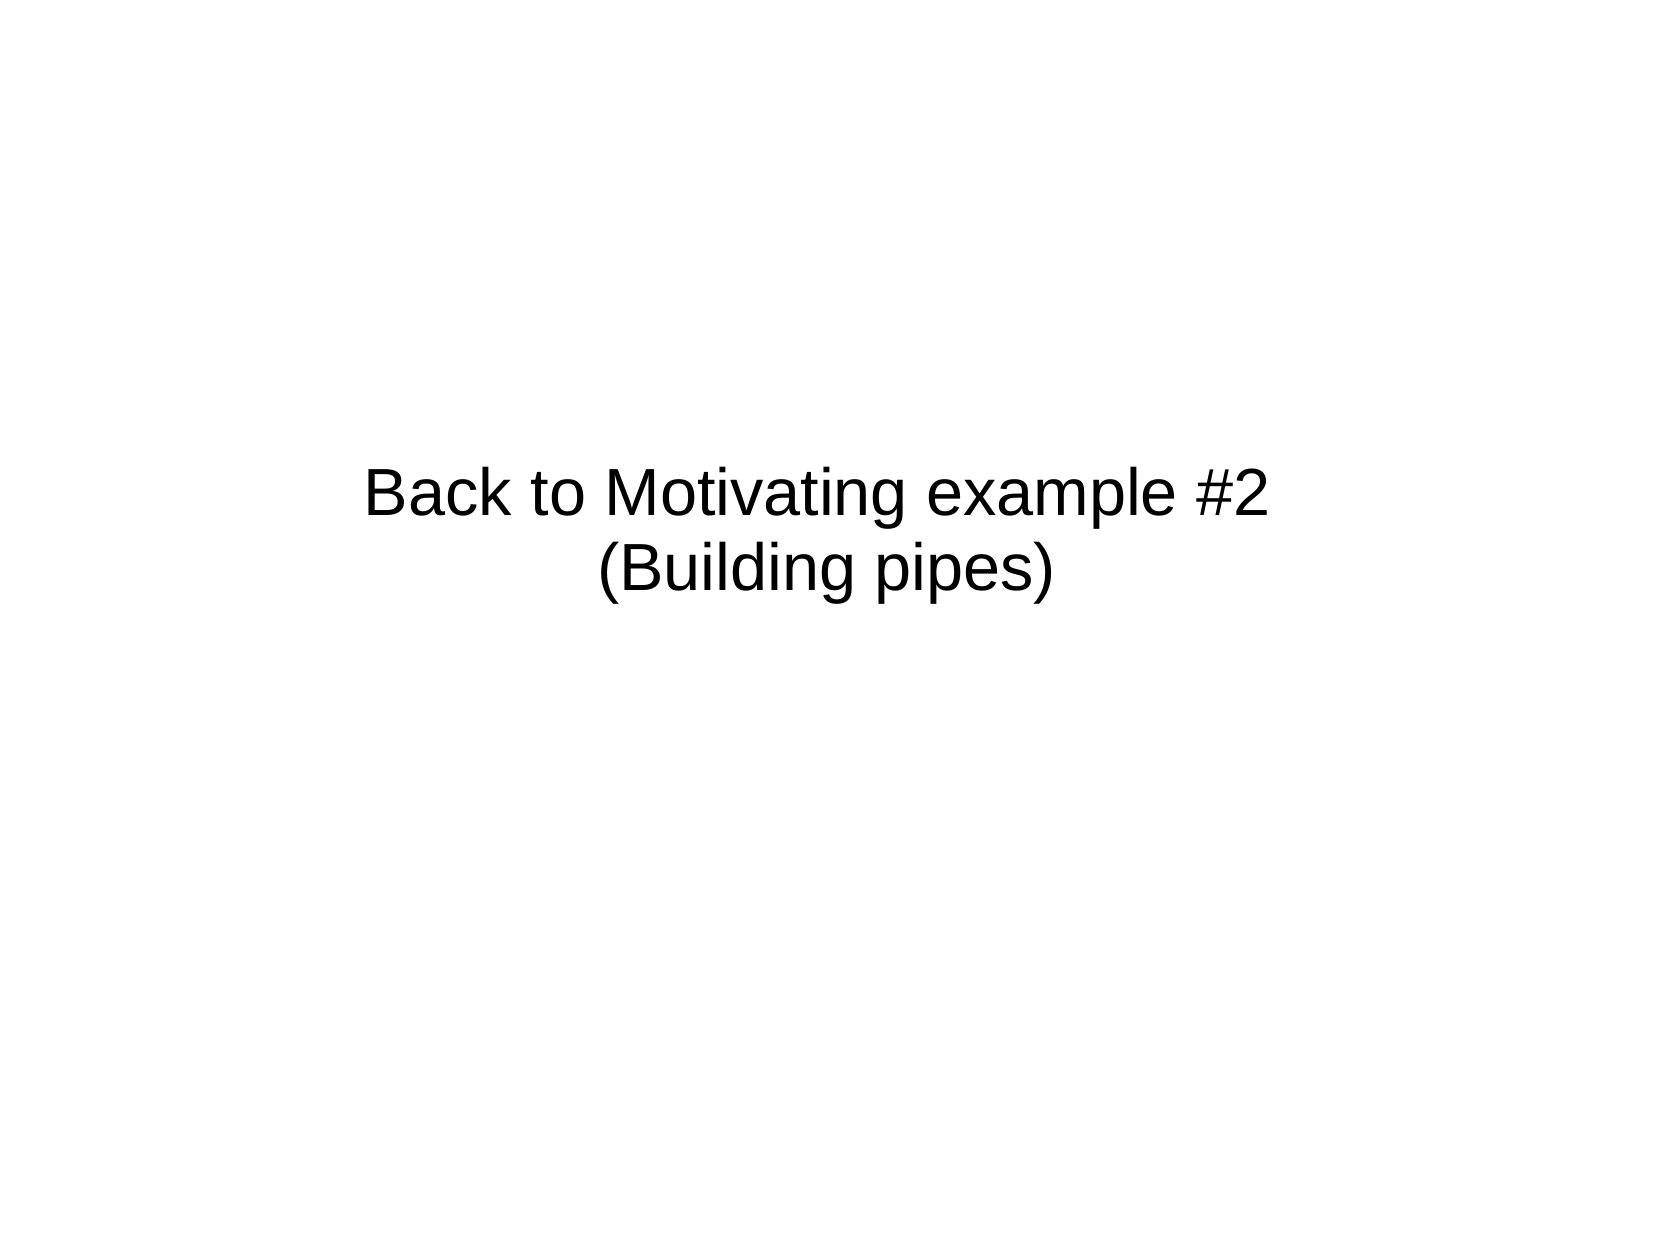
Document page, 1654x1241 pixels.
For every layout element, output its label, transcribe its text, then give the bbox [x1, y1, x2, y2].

subtitle Back to Motivating example #2 (Building pipes) [82, 49, 1571, 1010]
